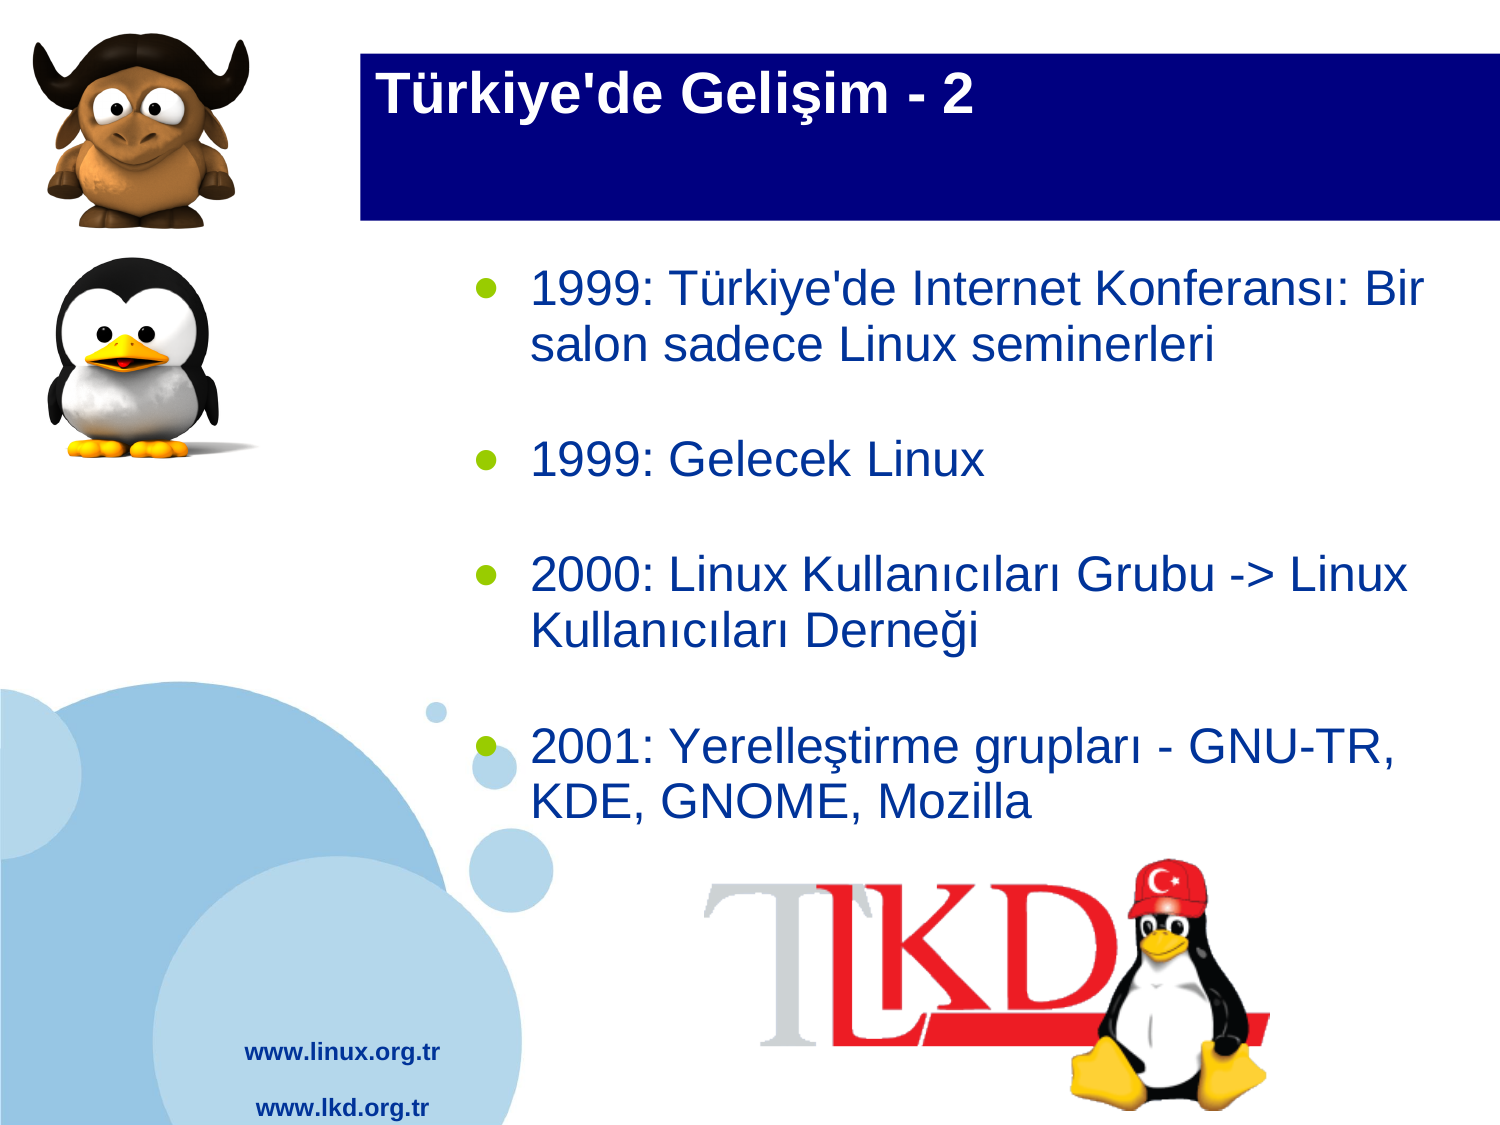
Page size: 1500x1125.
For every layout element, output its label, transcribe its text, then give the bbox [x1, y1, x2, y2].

picture [704, 832, 1270, 1111]
picture [0, 638, 625, 1125]
title Türkiye'de Gelişim - 2 [360, 53, 1500, 221]
picture [29, 29, 255, 242]
list 1999: Türkiye'de Internet Konferansı: Bir salon sadece Linux seminerleri 1999: Gelecek Linux 2000: Linux Kullanıcıları Grubu -> Linux Kullanıcıları Derneği 2001: Yerelleştirme grupları - GNU-TR, KDE, GNOME, Mozilla [459, 252, 1471, 915]
picture [35, 247, 261, 473]
